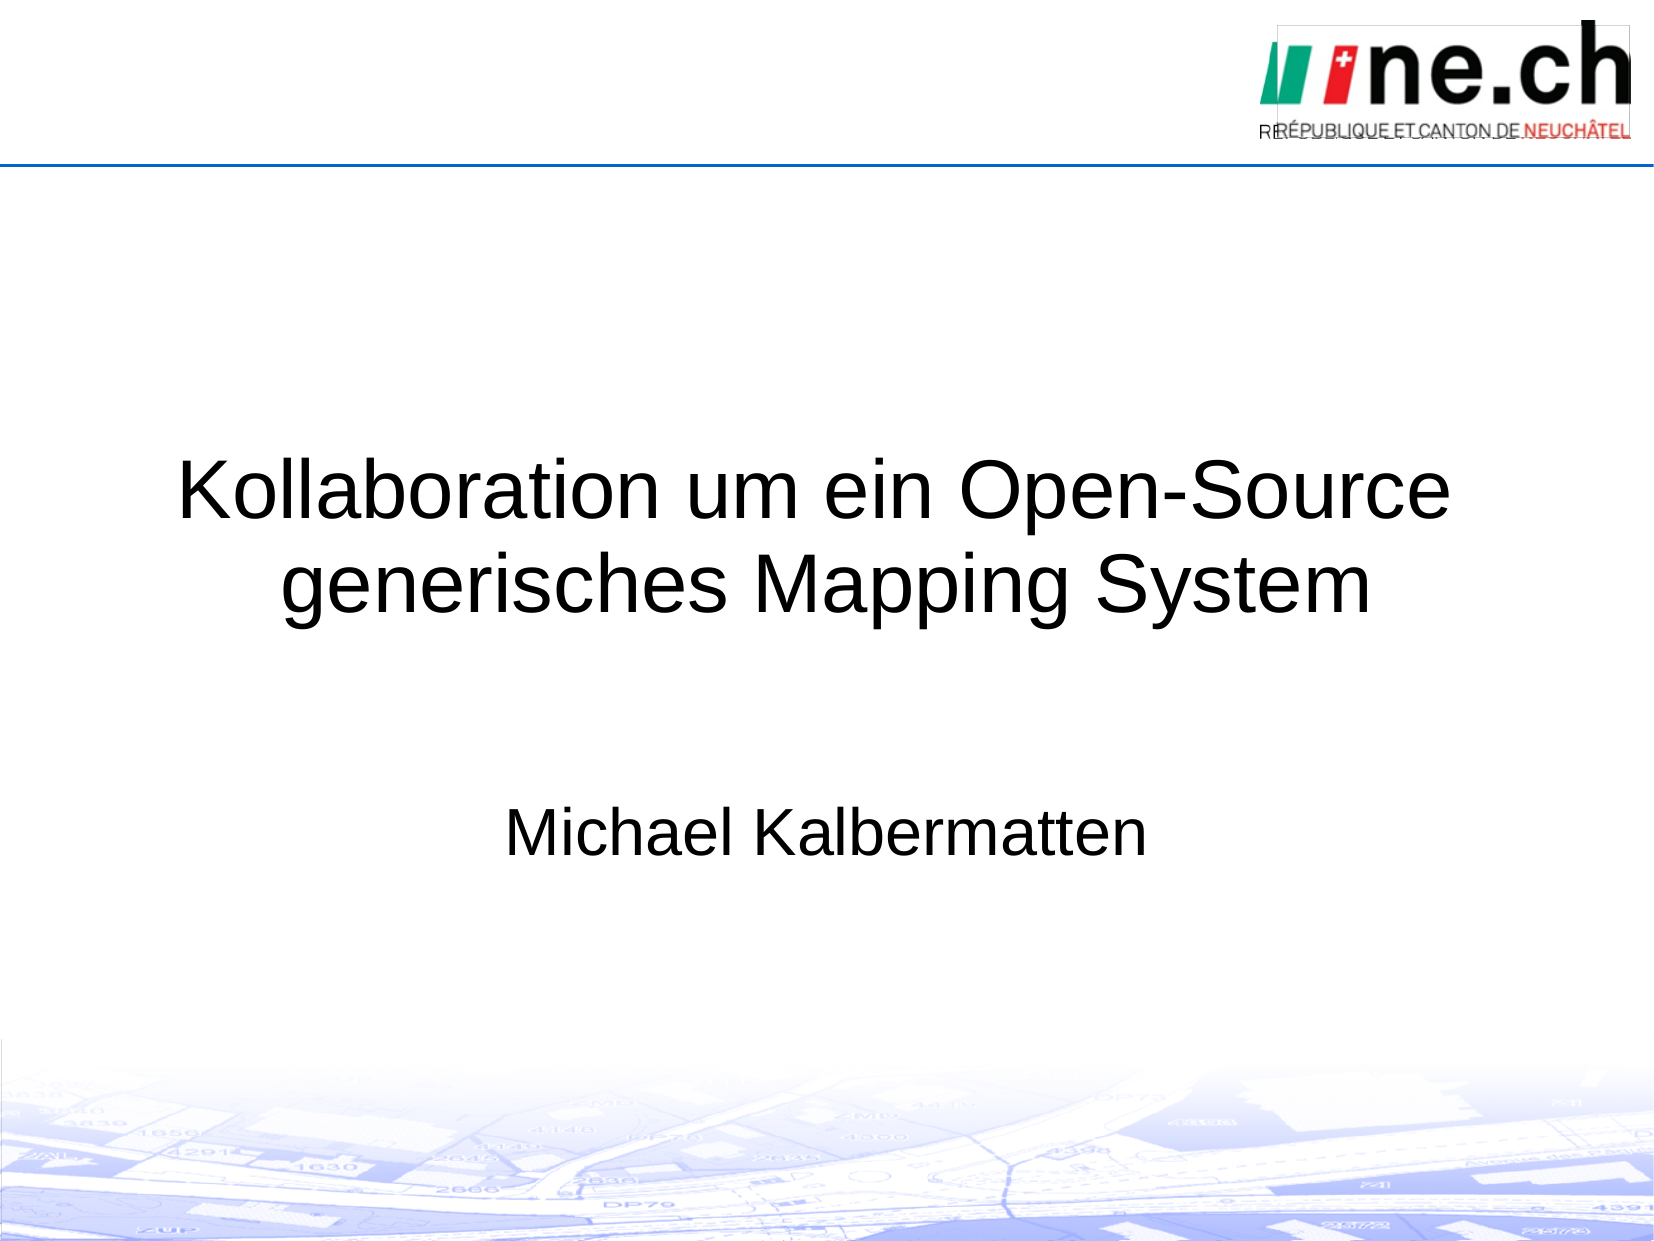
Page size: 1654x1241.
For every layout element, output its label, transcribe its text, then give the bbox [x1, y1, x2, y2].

title Kollaboration um ein Open-Source generisches Mapping System [82, 433, 1571, 641]
picture [1276, 24, 1631, 139]
picture [0, 1040, 1654, 1241]
subtitle Michael Kalbermatten [82, 732, 1571, 932]
